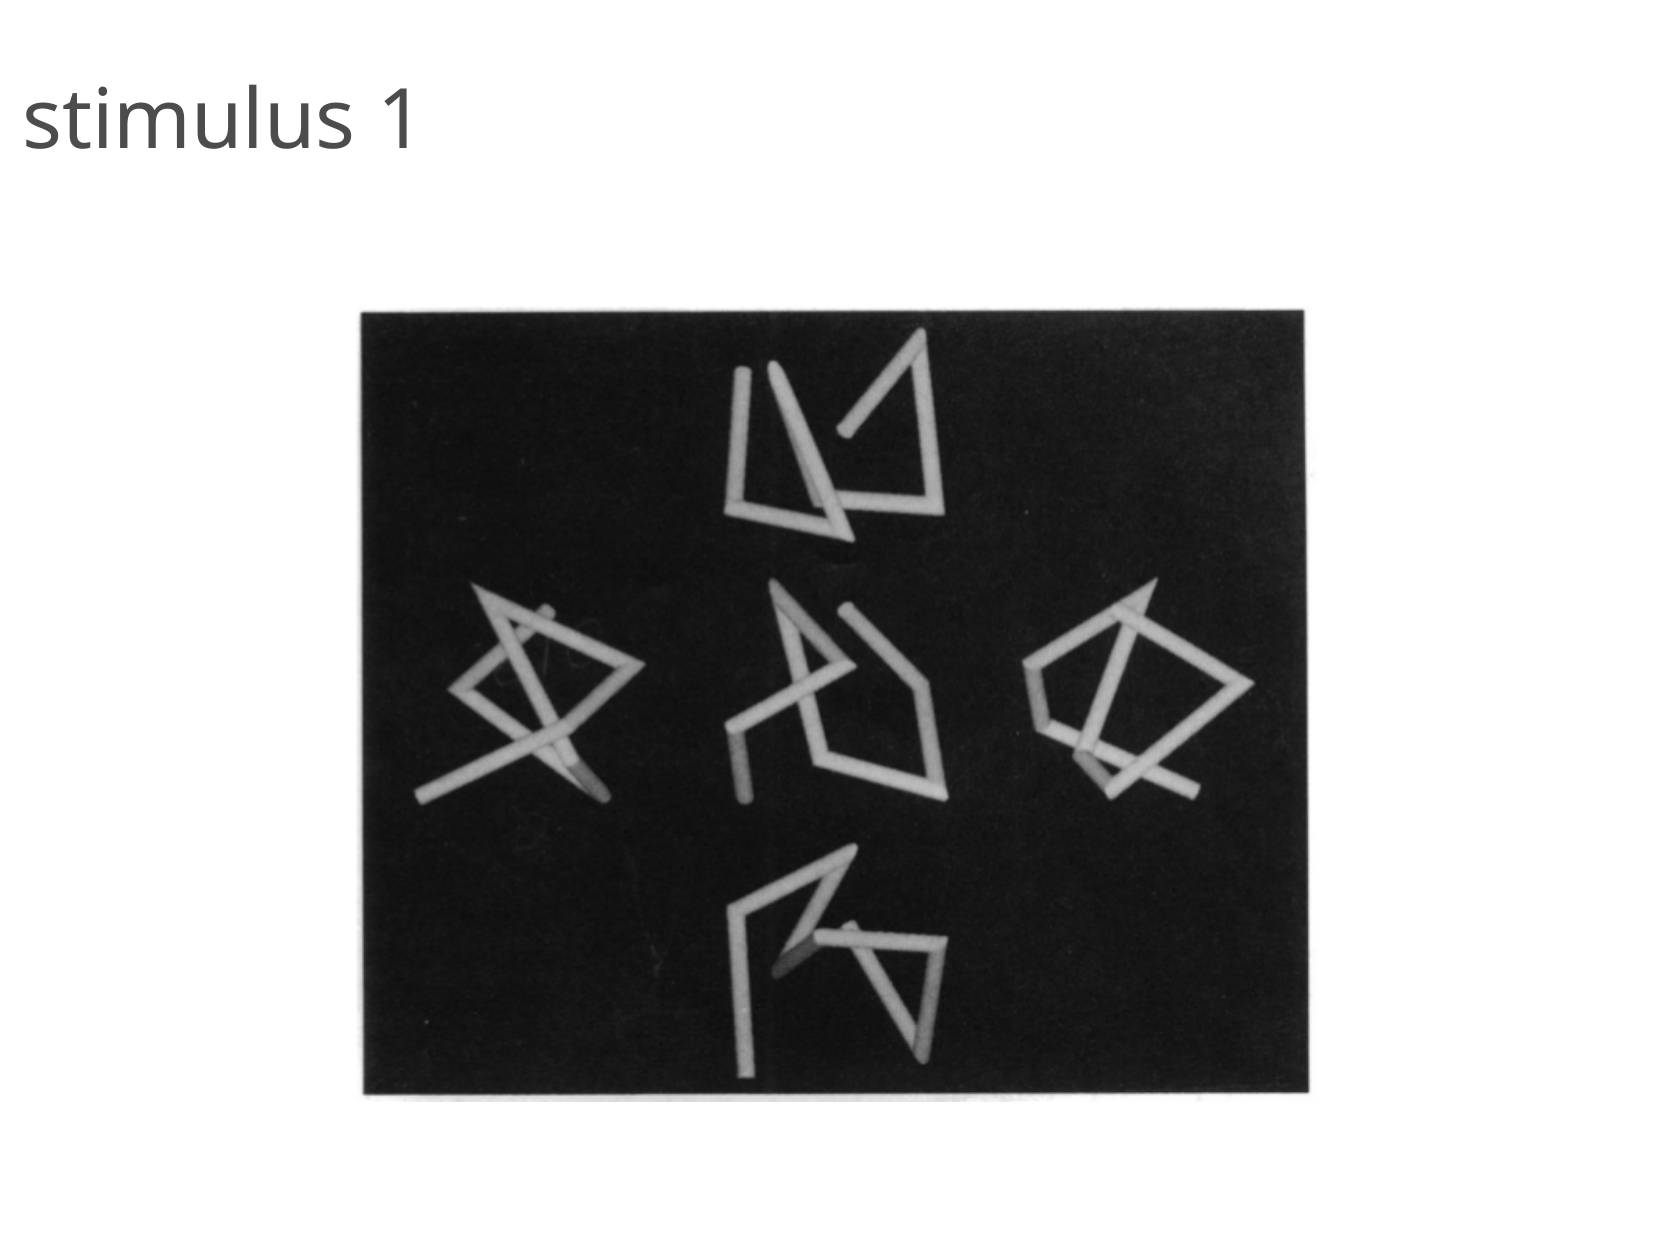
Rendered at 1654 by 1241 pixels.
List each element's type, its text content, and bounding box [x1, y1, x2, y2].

picture [350, 300, 1321, 1102]
title stimulus 1 [22, 19, 1654, 213]
